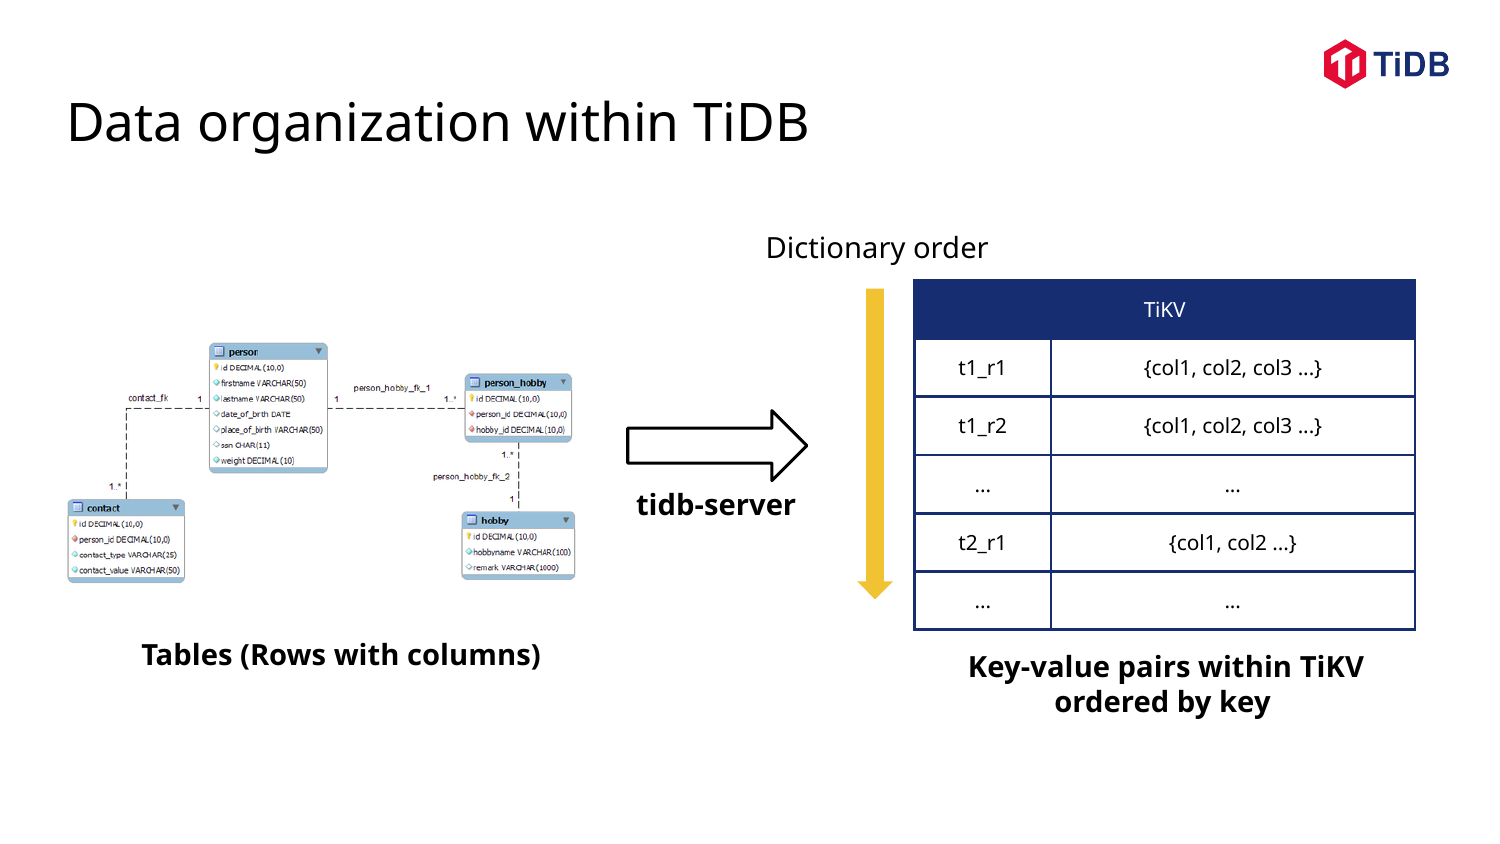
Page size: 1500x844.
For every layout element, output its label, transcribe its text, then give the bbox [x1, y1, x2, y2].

text_box tidb-server [427, 471, 866, 552]
table_cell {col1, col2 ...} [1052, 515, 1414, 570]
text_box Key-value pairs within TiKV ordered by key [877, 633, 1455, 714]
text_box Tables (Rows with columns) [52, 621, 630, 702]
table_cell t1_r2 [916, 398, 1050, 454]
table_cell ... [1052, 573, 1414, 628]
table_cell t2_r1 [916, 515, 1050, 570]
title Data organization within TiDB [51, 72, 1449, 167]
table_cell t1_r1 [916, 340, 1050, 395]
table_cell ... [1052, 456, 1414, 512]
picture [60, 335, 581, 589]
table_cell ... [916, 573, 1050, 628]
table_cell {col1, col2, col3 ...} [1052, 340, 1414, 395]
table_header TiKV [916, 282, 1414, 337]
table_cell ... [916, 456, 1050, 512]
text_box Dictionary order [750, 214, 1064, 268]
text_box tidb-server [884, 471, 1005, 552]
table_cell {col1, col2, col3 ...} [1052, 398, 1414, 454]
text_box [857, 288, 893, 600]
picture [1324, 39, 1449, 89]
